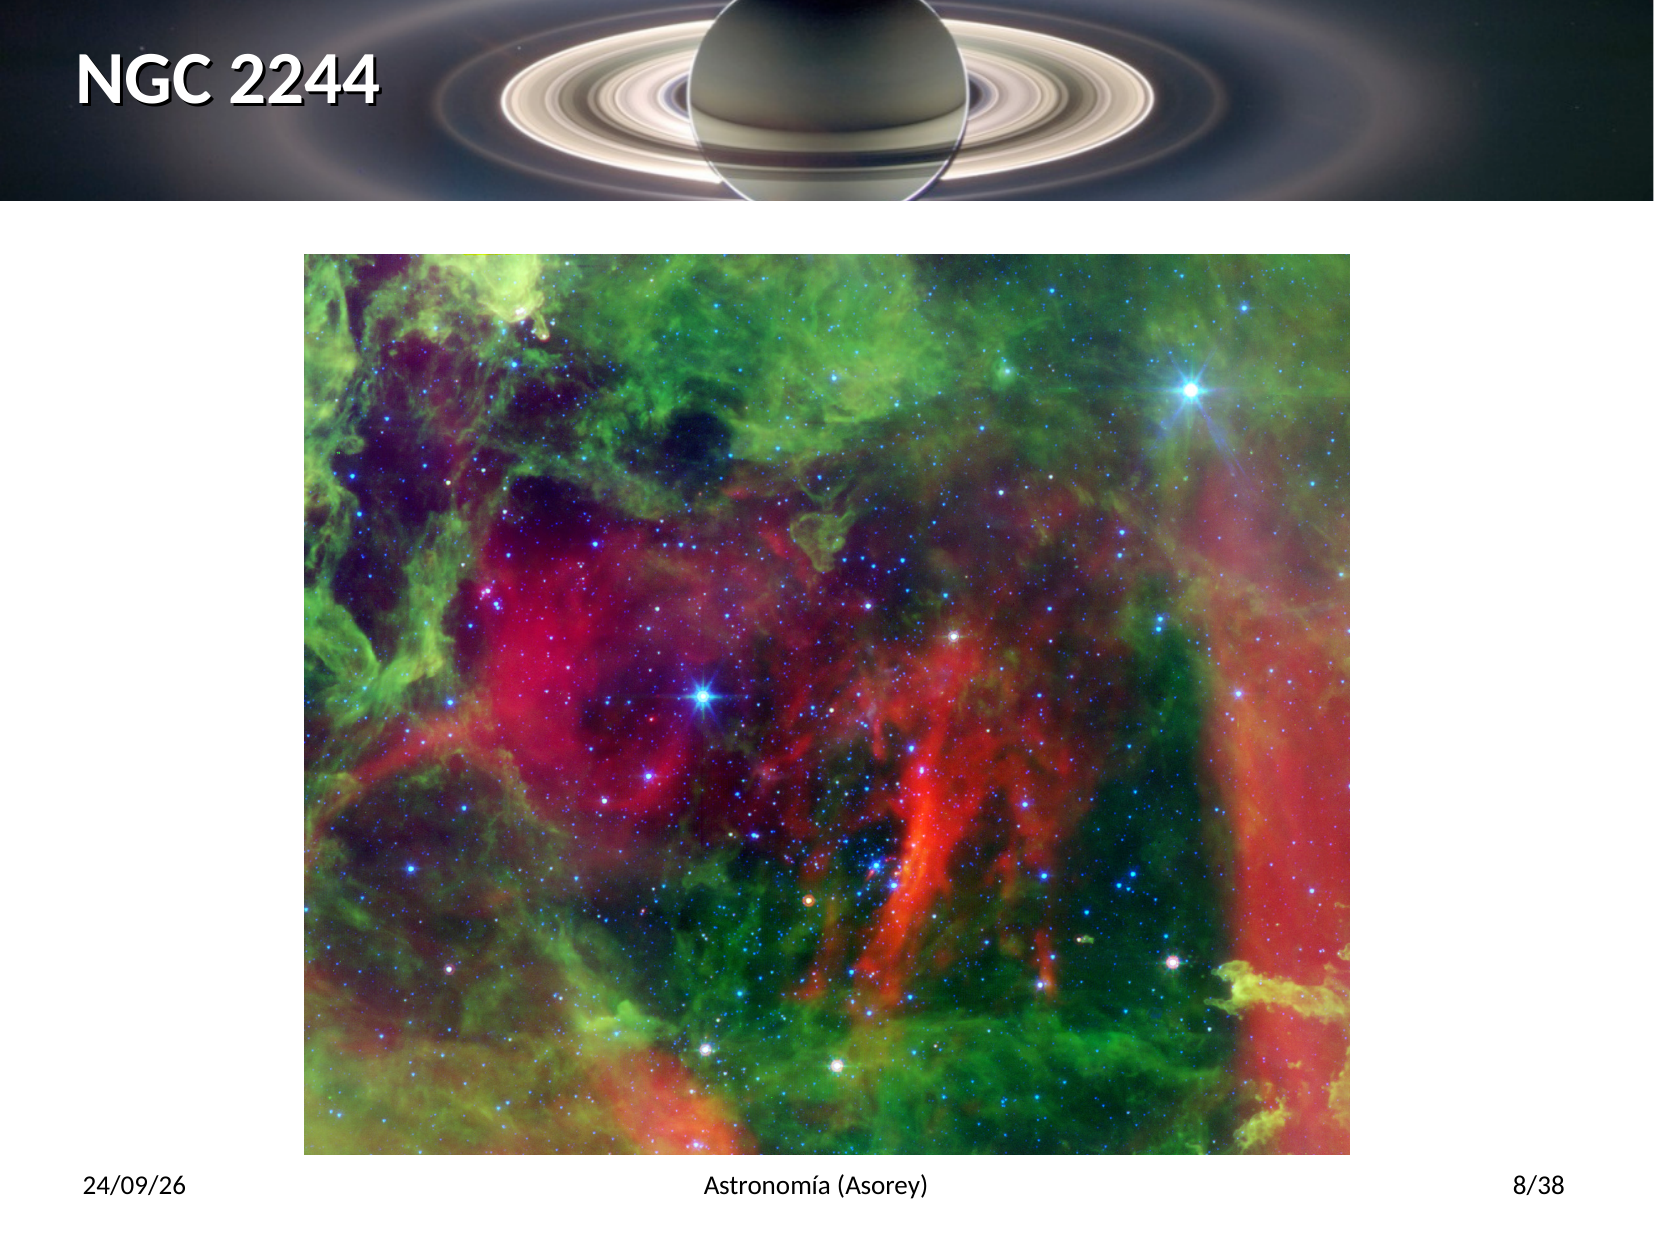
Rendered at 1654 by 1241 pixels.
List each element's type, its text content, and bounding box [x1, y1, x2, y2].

title NGC 2244 [75, 19, 1564, 151]
picture [0, 0, 1654, 201]
picture [304, 254, 1350, 1156]
